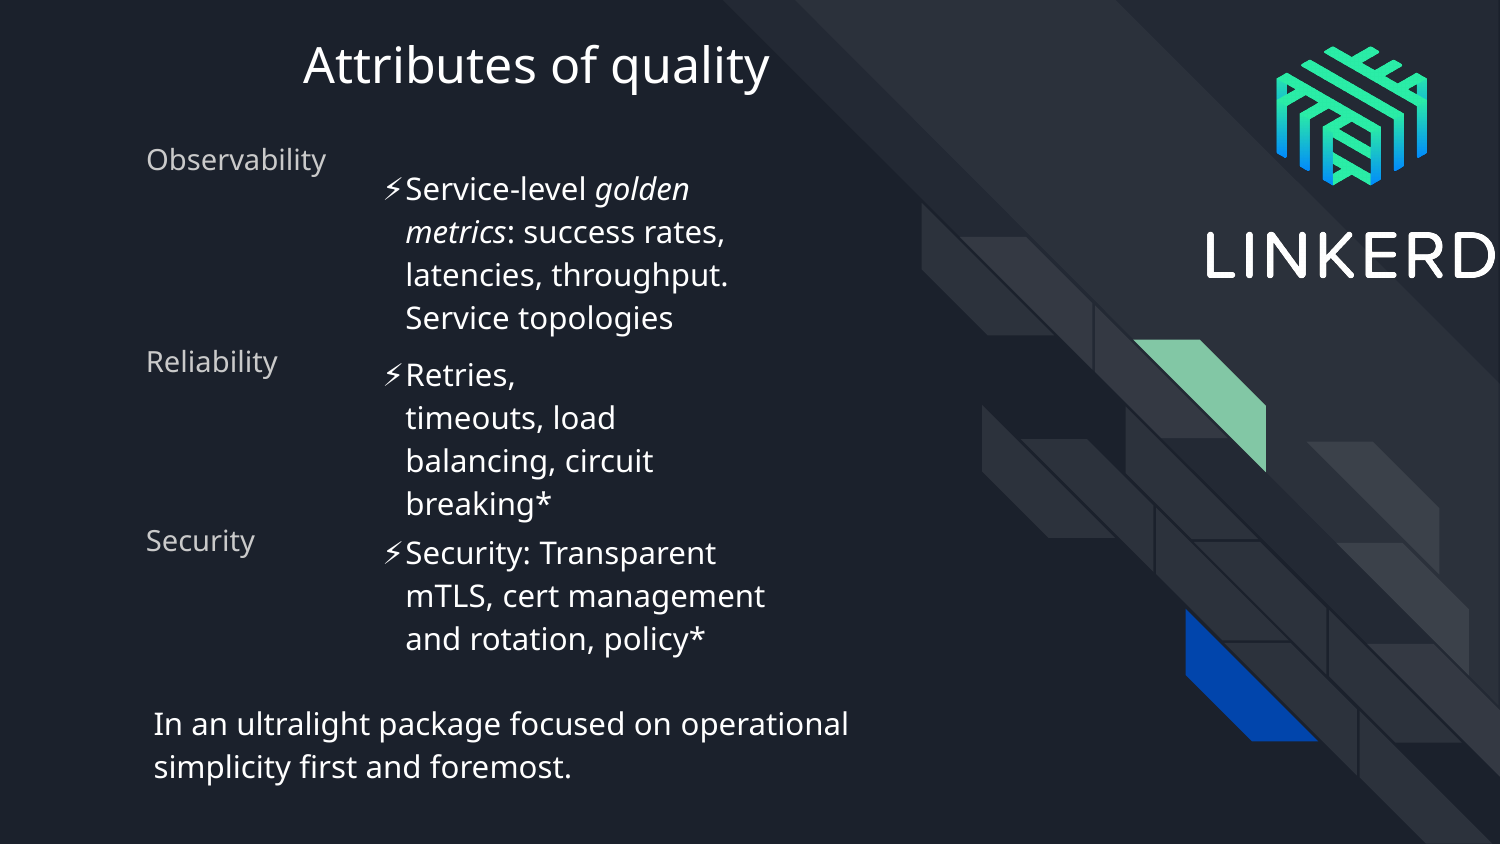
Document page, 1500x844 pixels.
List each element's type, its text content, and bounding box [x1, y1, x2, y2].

text_box Retries, timeouts, load balancing, circuit breaking* [345, 334, 674, 512]
text_box Attributes of quality [288, 18, 1065, 109]
picture [1201, 39, 1500, 280]
text_box Observability [130, 132, 369, 186]
text_box Security [130, 512, 327, 567]
text_box Reliability [130, 334, 313, 388]
text_box Service-level golden metrics: success rates, latencies, throughput. Service topologies [345, 155, 813, 344]
text_box In an ultralight package focused on operational simplicity first and foremost. [138, 683, 893, 800]
text_box Security: Transparent mTLS, cert management and rotation, policy* [345, 512, 793, 673]
